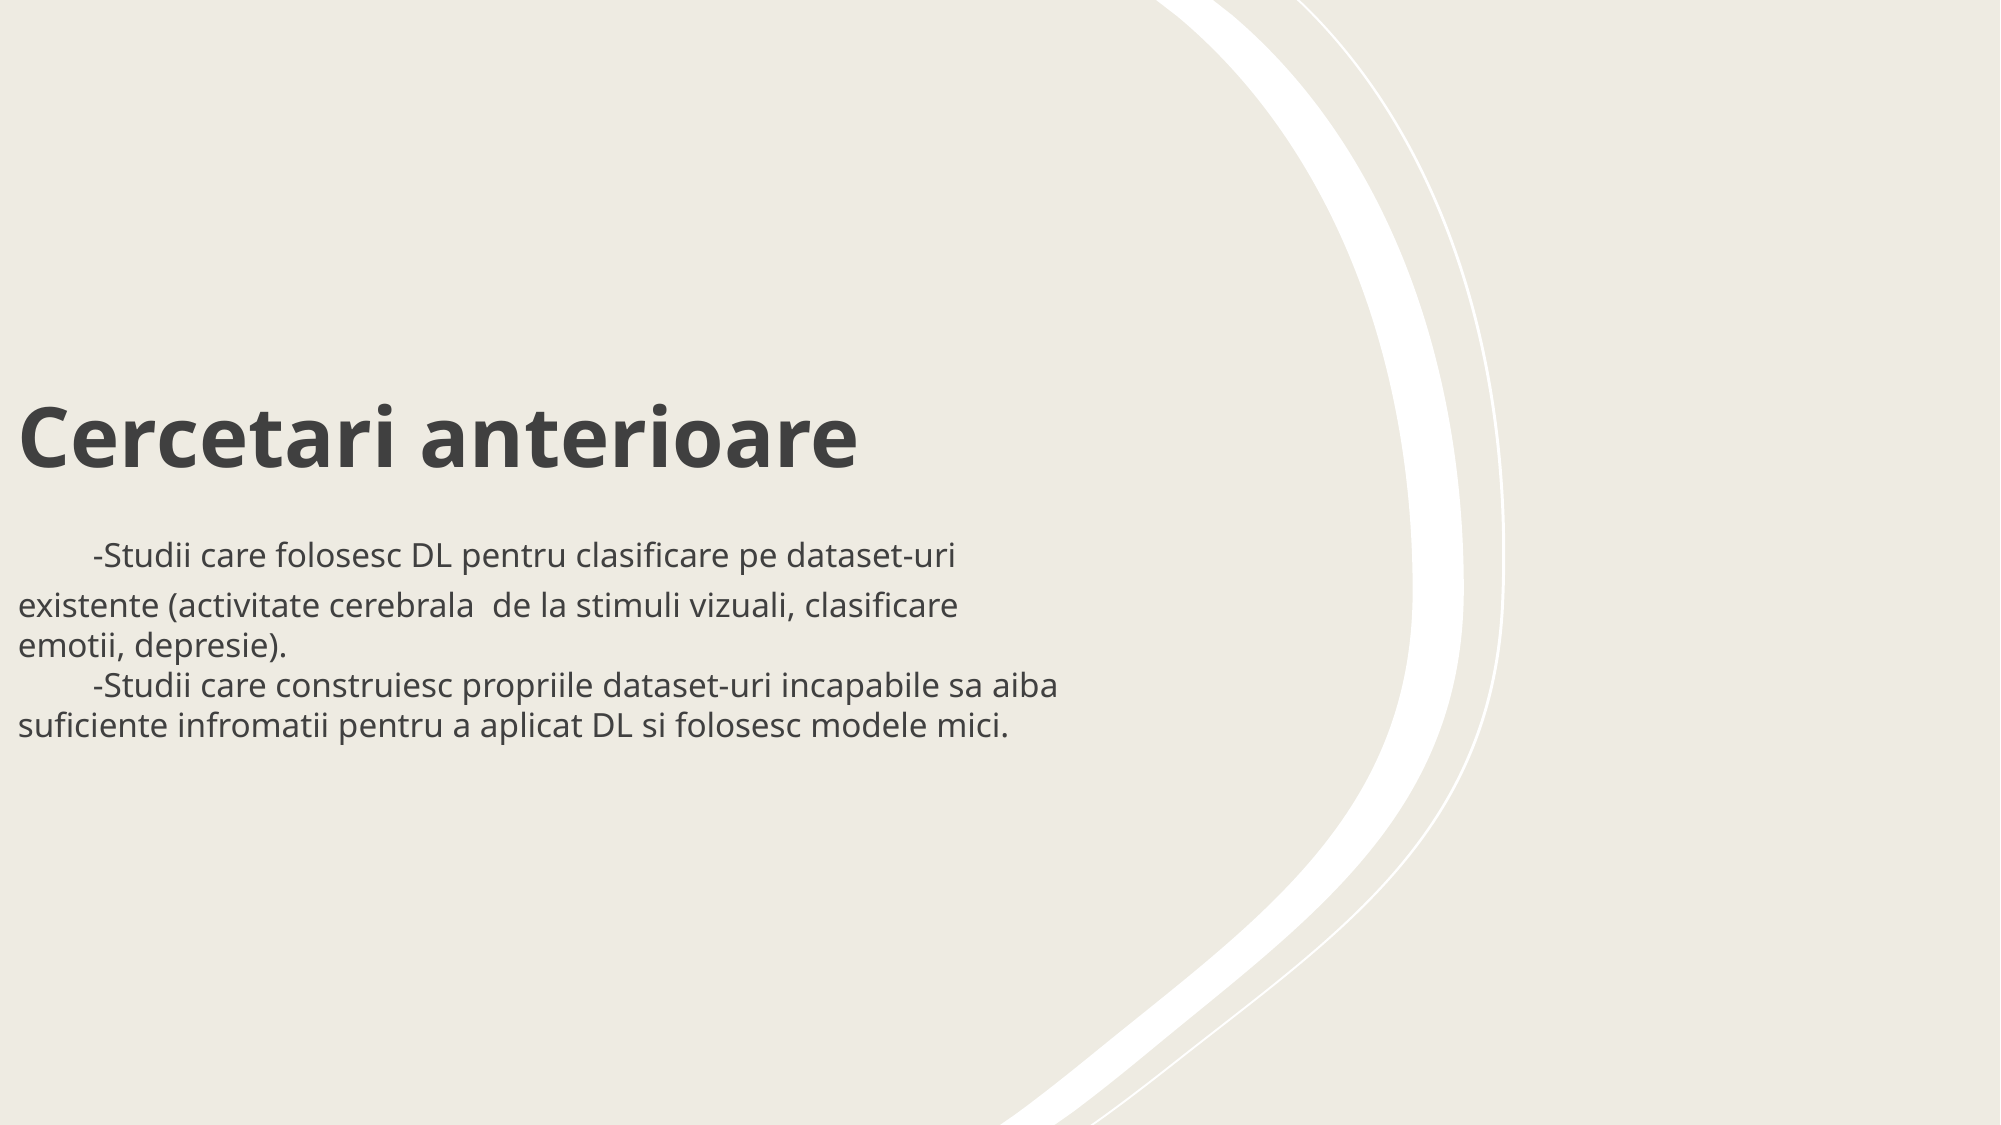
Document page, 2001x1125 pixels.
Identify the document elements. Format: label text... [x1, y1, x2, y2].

title Cercetari anterioare -Studii care folosesc DL pentru clasificare pe dataset-uri existente (activitate cerebrala de la stimuli vizuali, clasificare emotii, depresie). -Studii care construiesc propriile dataset-uri incapabile sa aiba suficiente infromatii pentru a aplicat DL si folosesc modele mici. [0, 144, 1083, 981]
